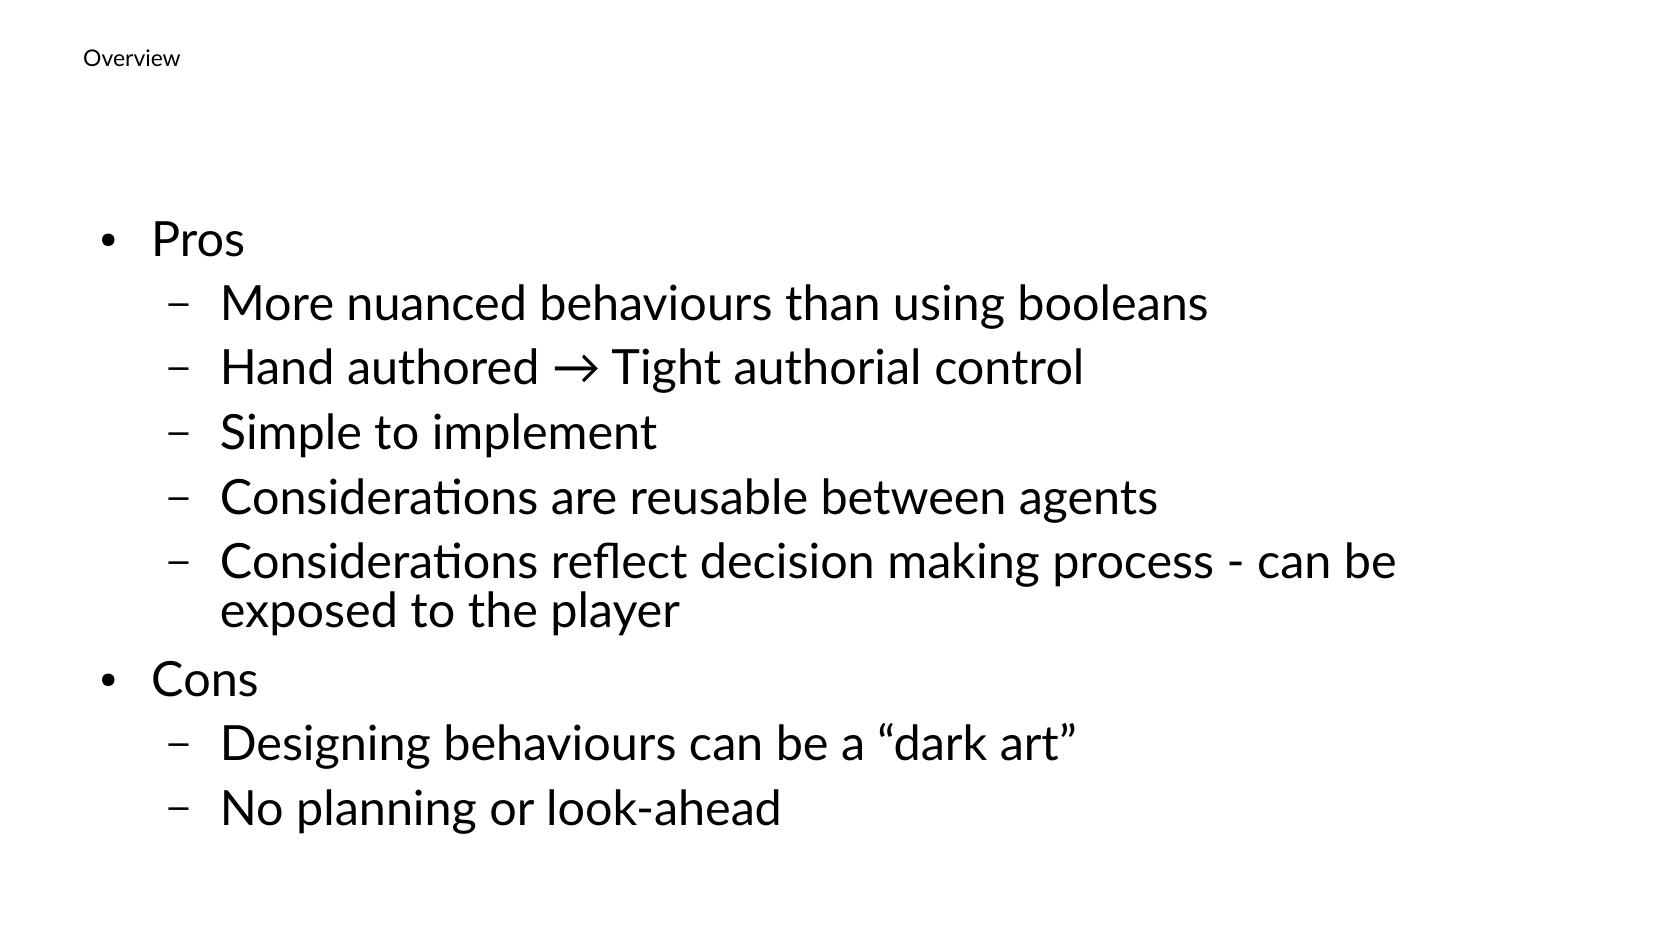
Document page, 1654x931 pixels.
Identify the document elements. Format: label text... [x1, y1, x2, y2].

title Overview [83, 0, 1571, 119]
list Pros More nuanced behaviours than using booleans Hand authored → Tight authorial control Simple to implement Considerations are reusable between agents Considerations reflect decision making process - can be exposed to the player Cons Designing behaviours can be a “dark art” No planning or look-ahead [82, 217, 1571, 839]
